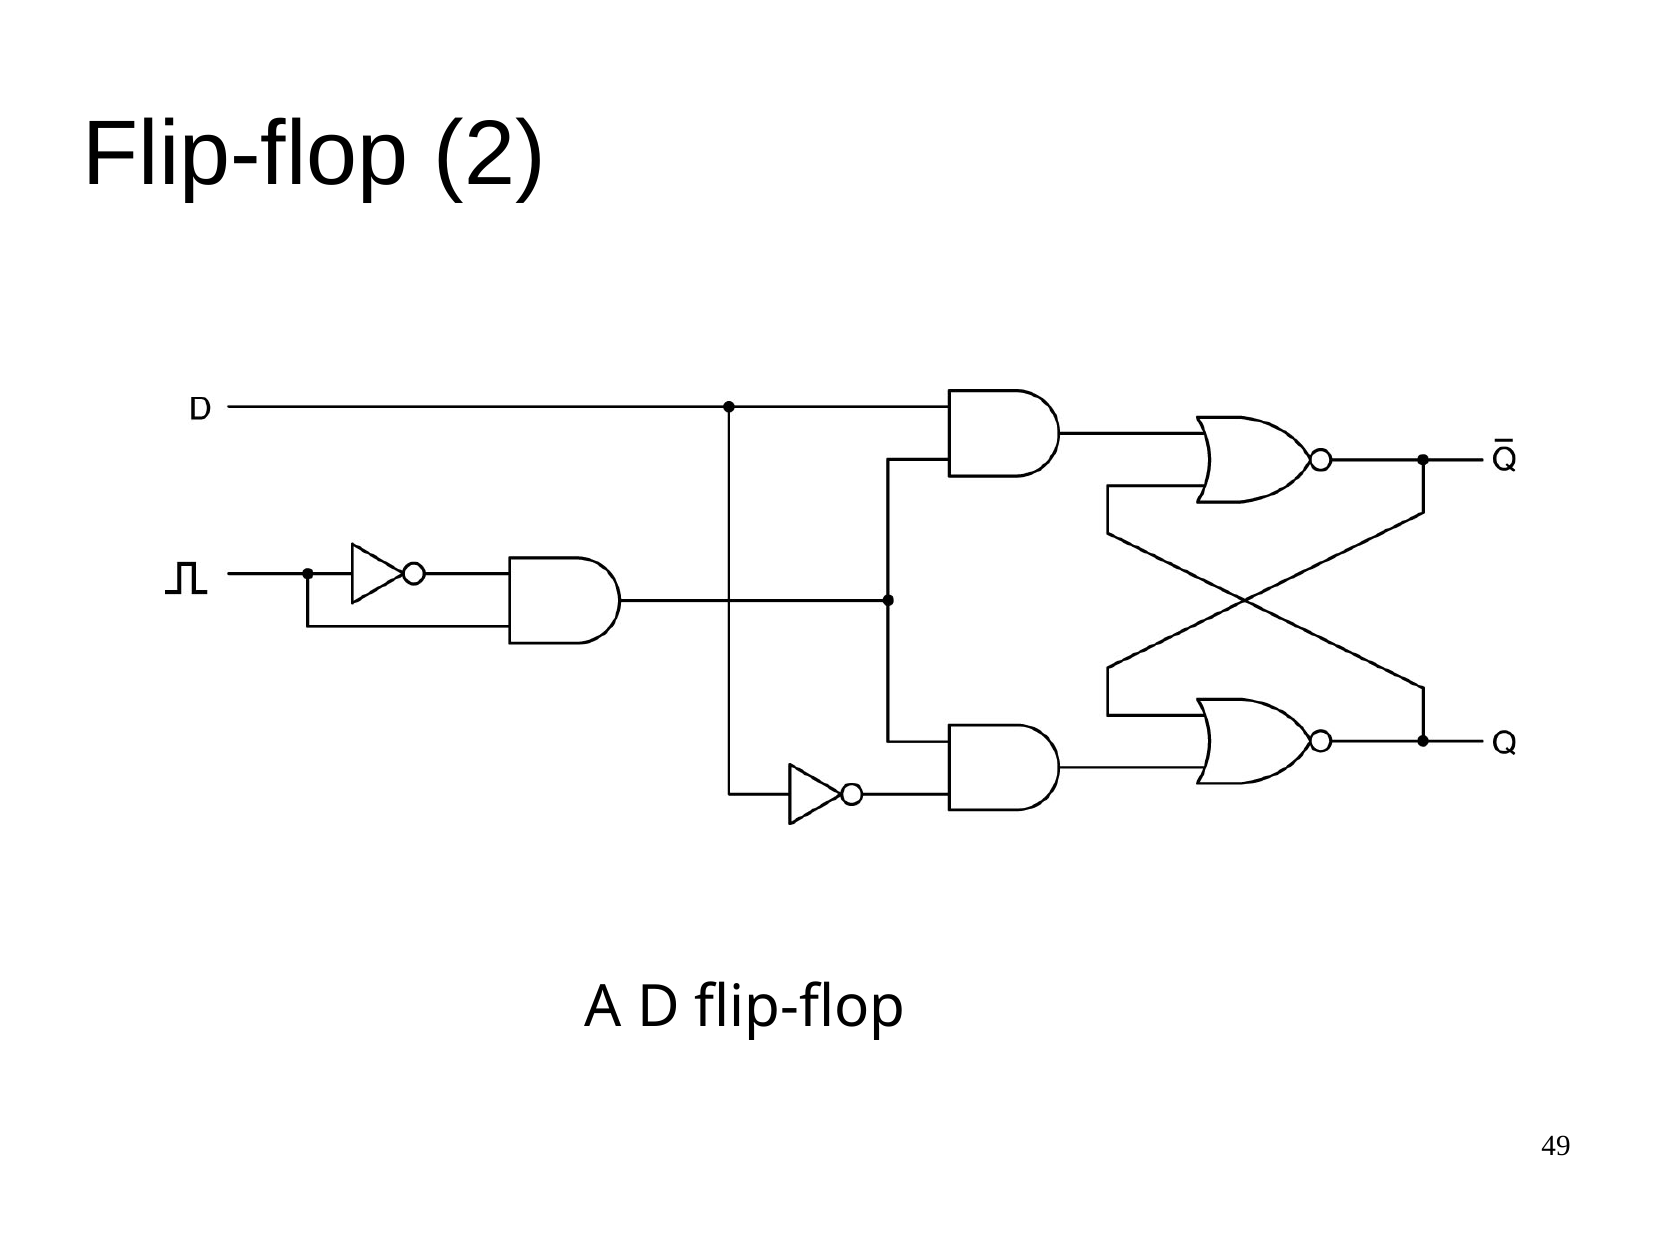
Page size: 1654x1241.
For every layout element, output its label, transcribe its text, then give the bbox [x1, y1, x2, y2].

picture [165, 389, 1516, 826]
text_box A D flip-flop [570, 956, 1111, 1111]
title Flip-flop (2) [82, 49, 616, 257]
